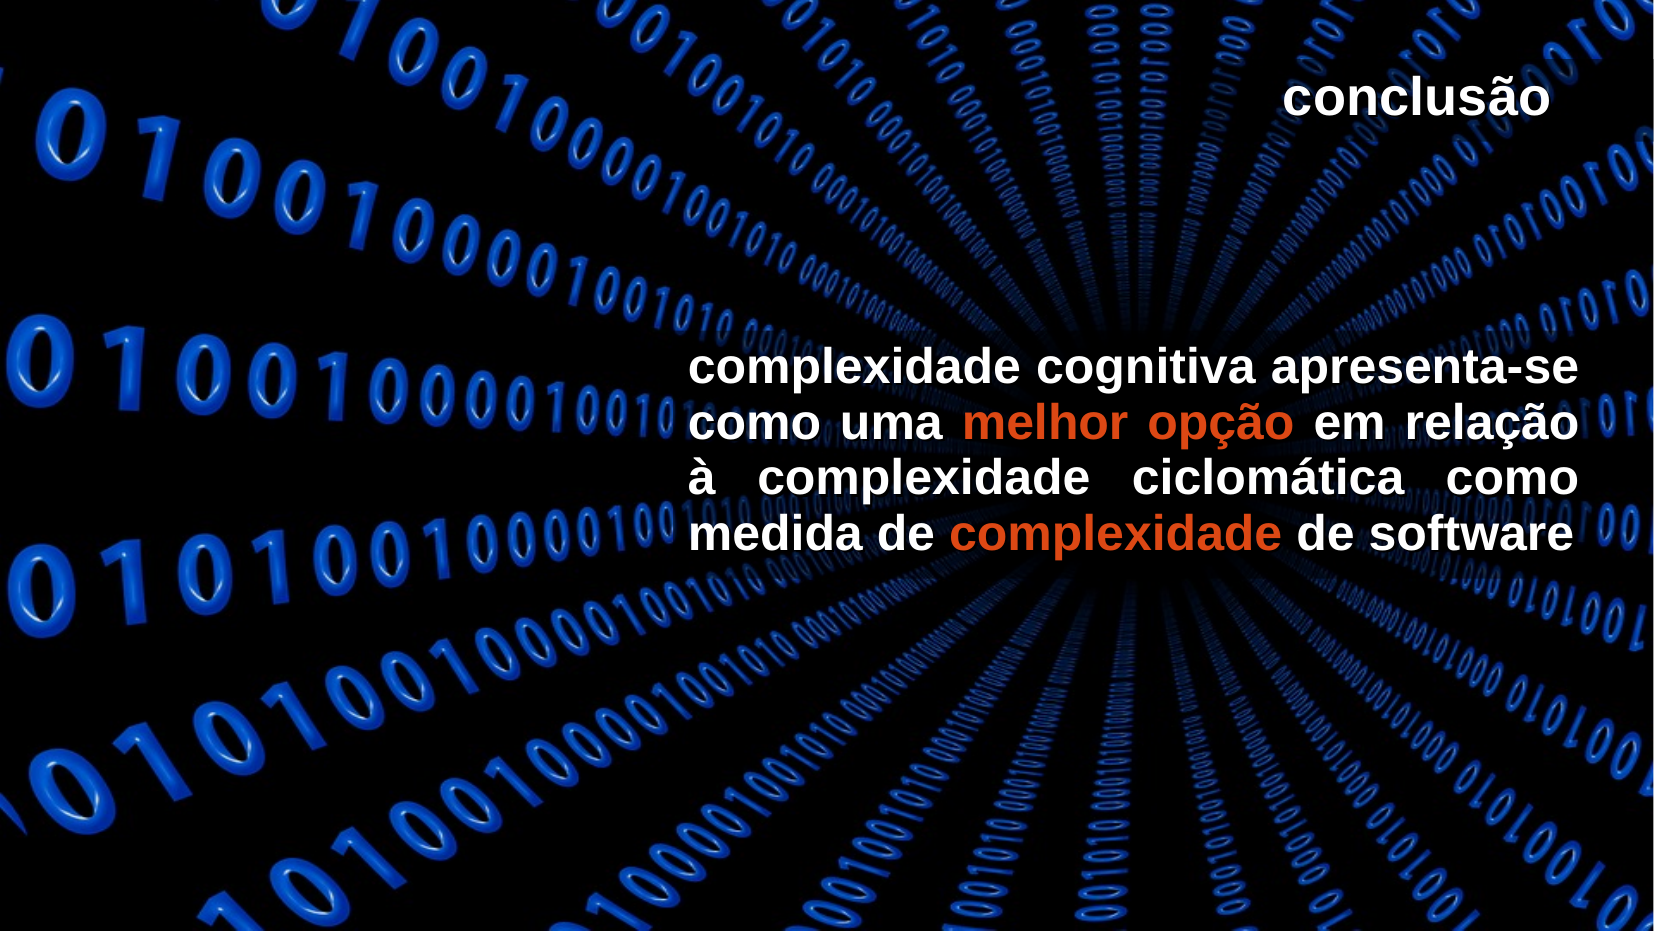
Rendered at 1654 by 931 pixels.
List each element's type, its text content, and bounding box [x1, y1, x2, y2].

text_box conclusão [1181, 59, 1654, 142]
text_box complexidade cognitiva apresenta-se como uma melhor opção em relação à complexidade ciclomática como medida de complexidade de software [673, 330, 1595, 579]
picture [0, 0, 1654, 931]
title [165, 879, 1406, 931]
